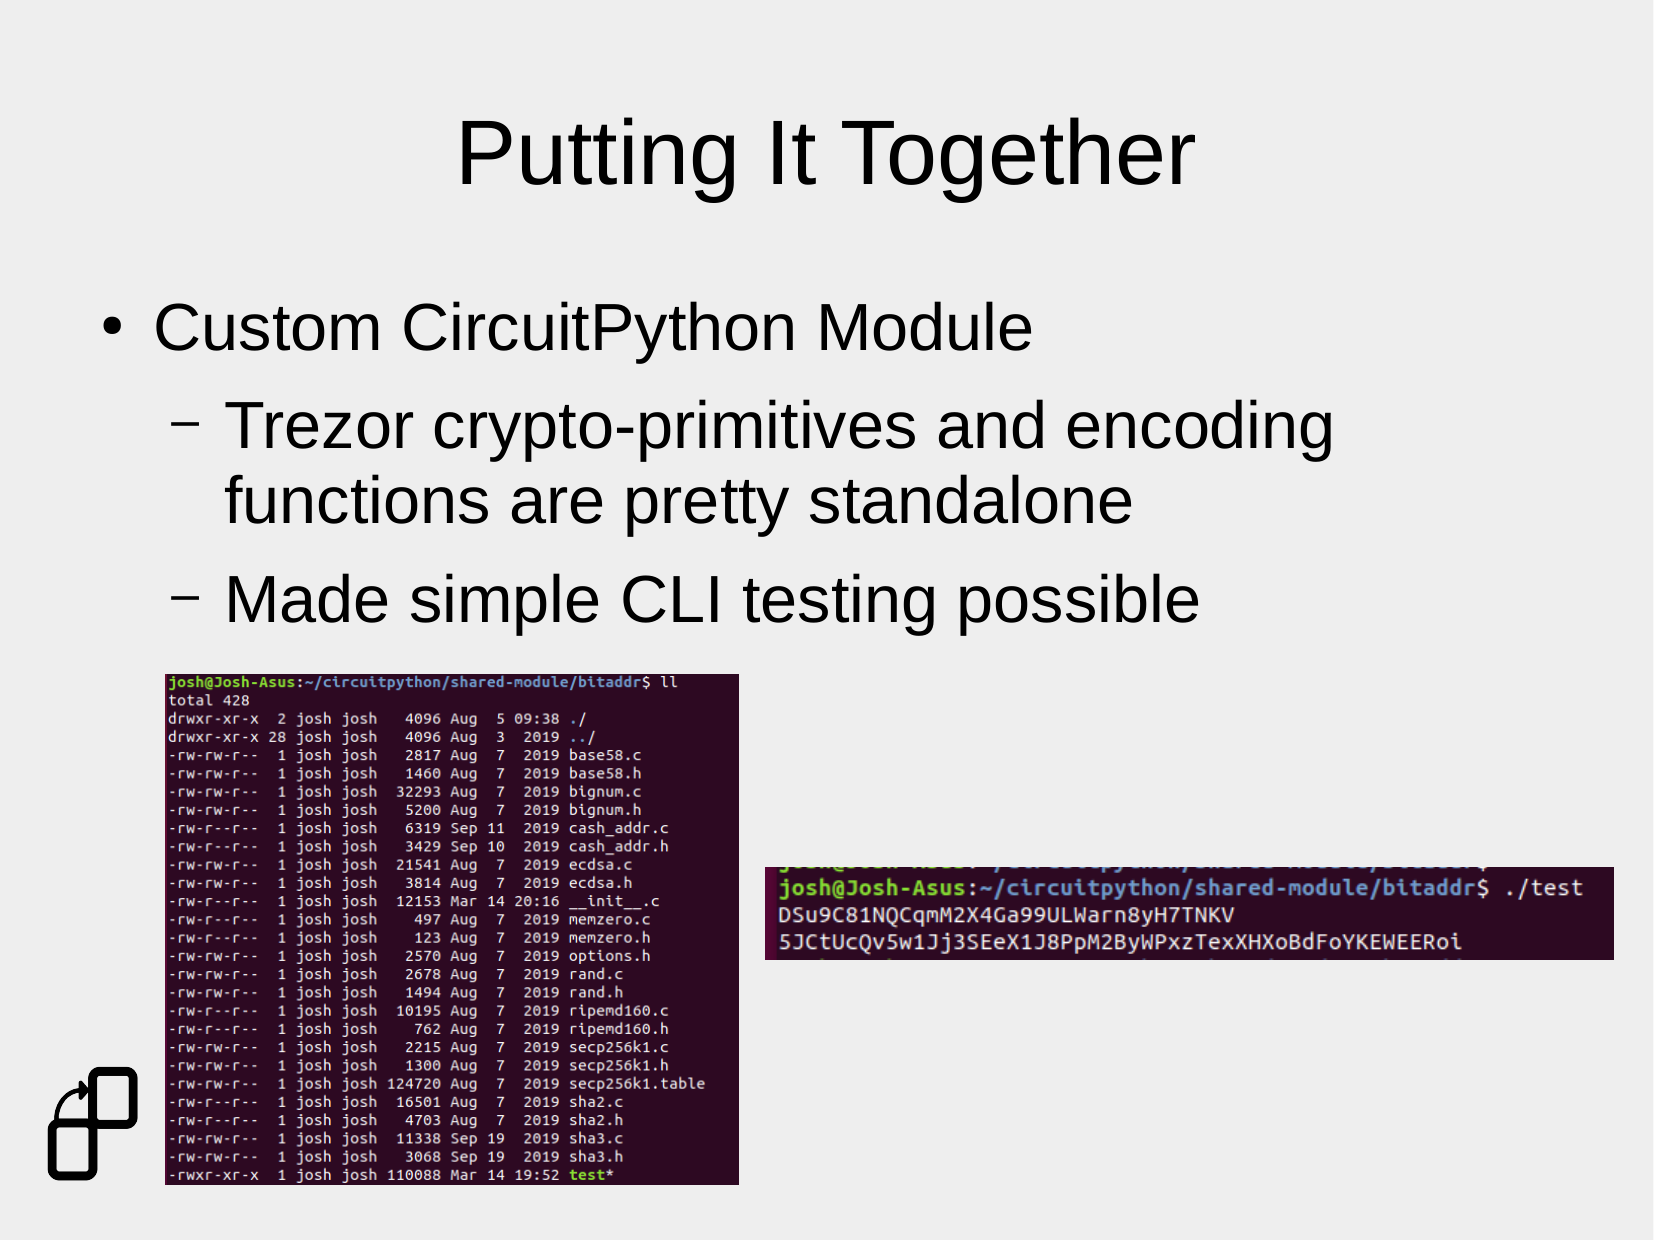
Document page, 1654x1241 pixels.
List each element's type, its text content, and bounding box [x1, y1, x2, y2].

picture [30, 1062, 153, 1186]
list Custom CircuitPython Module Trezor crypto-primitives and encoding functions are pretty standalone Made simple CLI testing possible [82, 290, 1571, 1010]
title Putting It Together [82, 49, 1571, 257]
picture [165, 674, 739, 1185]
picture [765, 867, 1614, 961]
